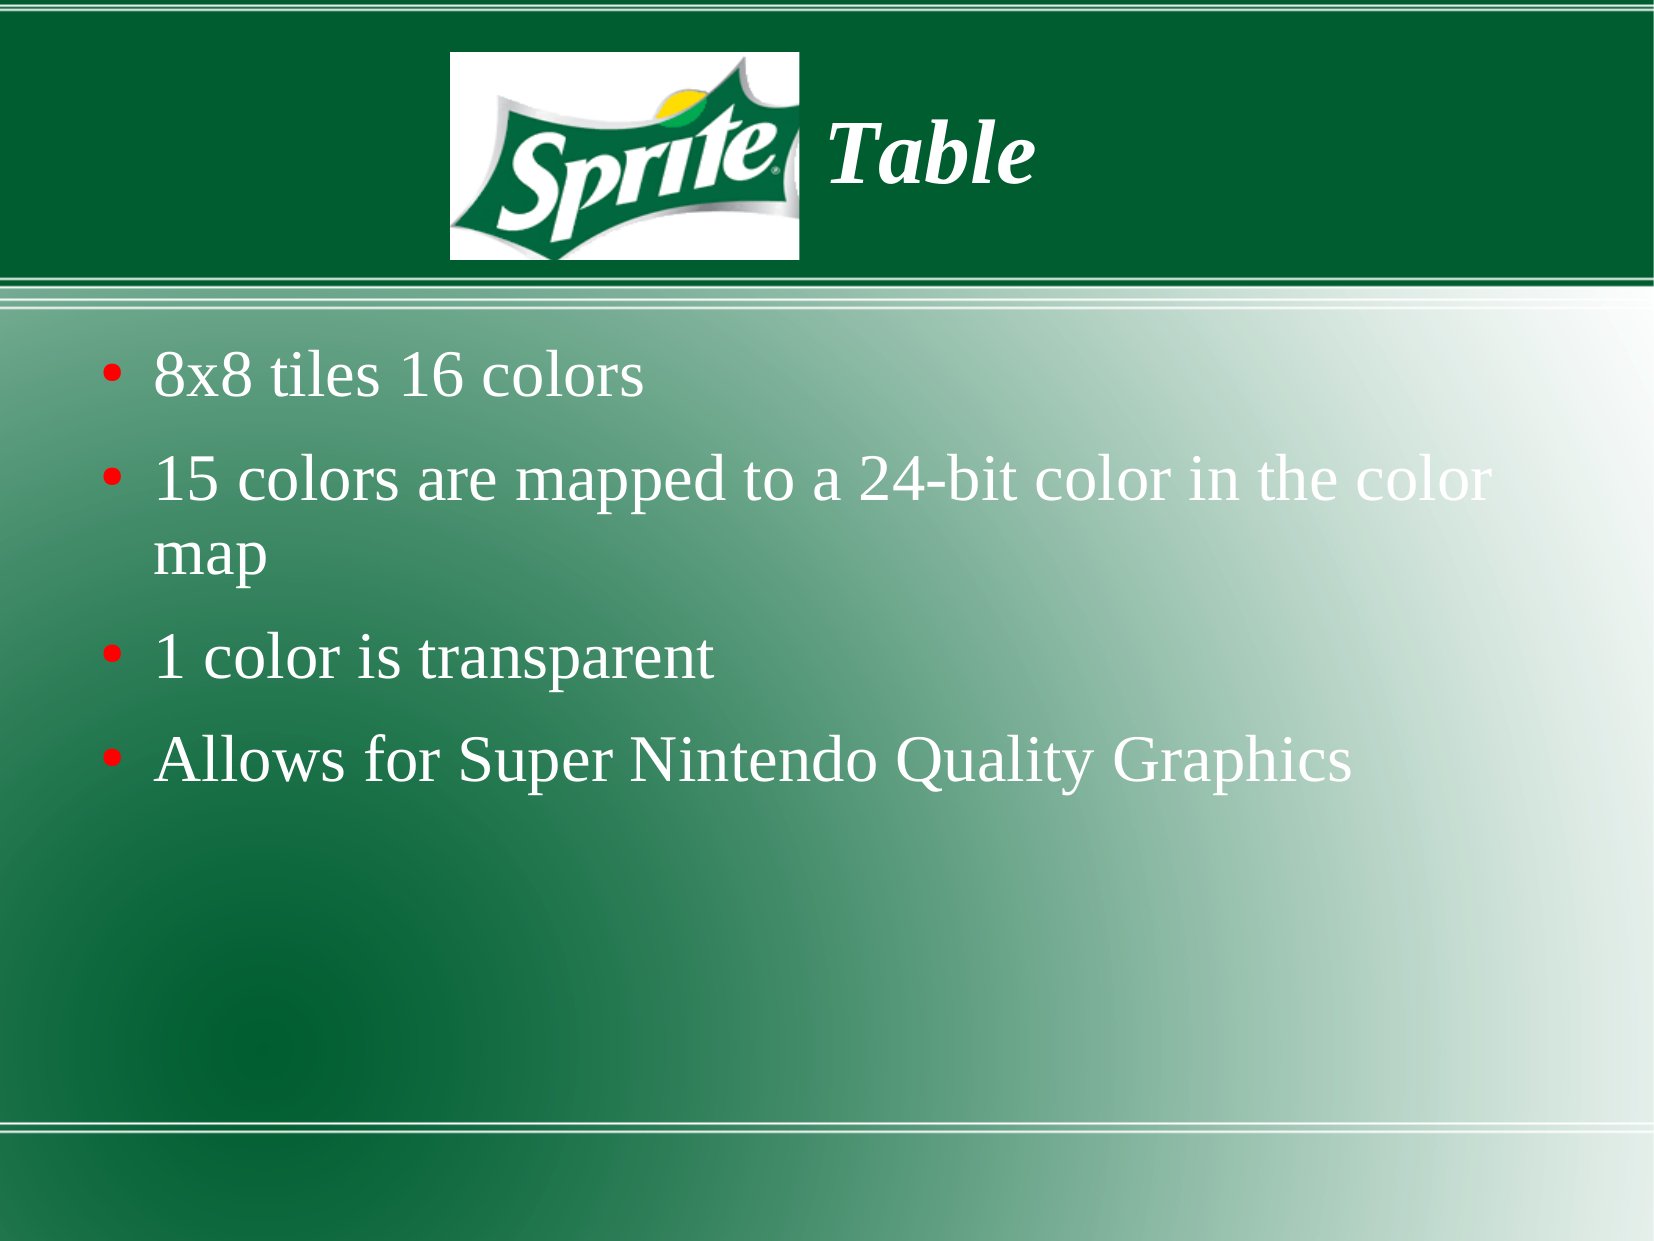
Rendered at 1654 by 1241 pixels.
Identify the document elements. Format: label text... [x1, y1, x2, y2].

list 8x8 tiles 16 colors 15 colors are mapped to a 24-bit color in the color map 1 color is transparent Allows for Super Nintendo Quality Graphics [82, 337, 1571, 1037]
picture [0, 0, 1654, 1241]
title Table [82, 49, 1571, 257]
